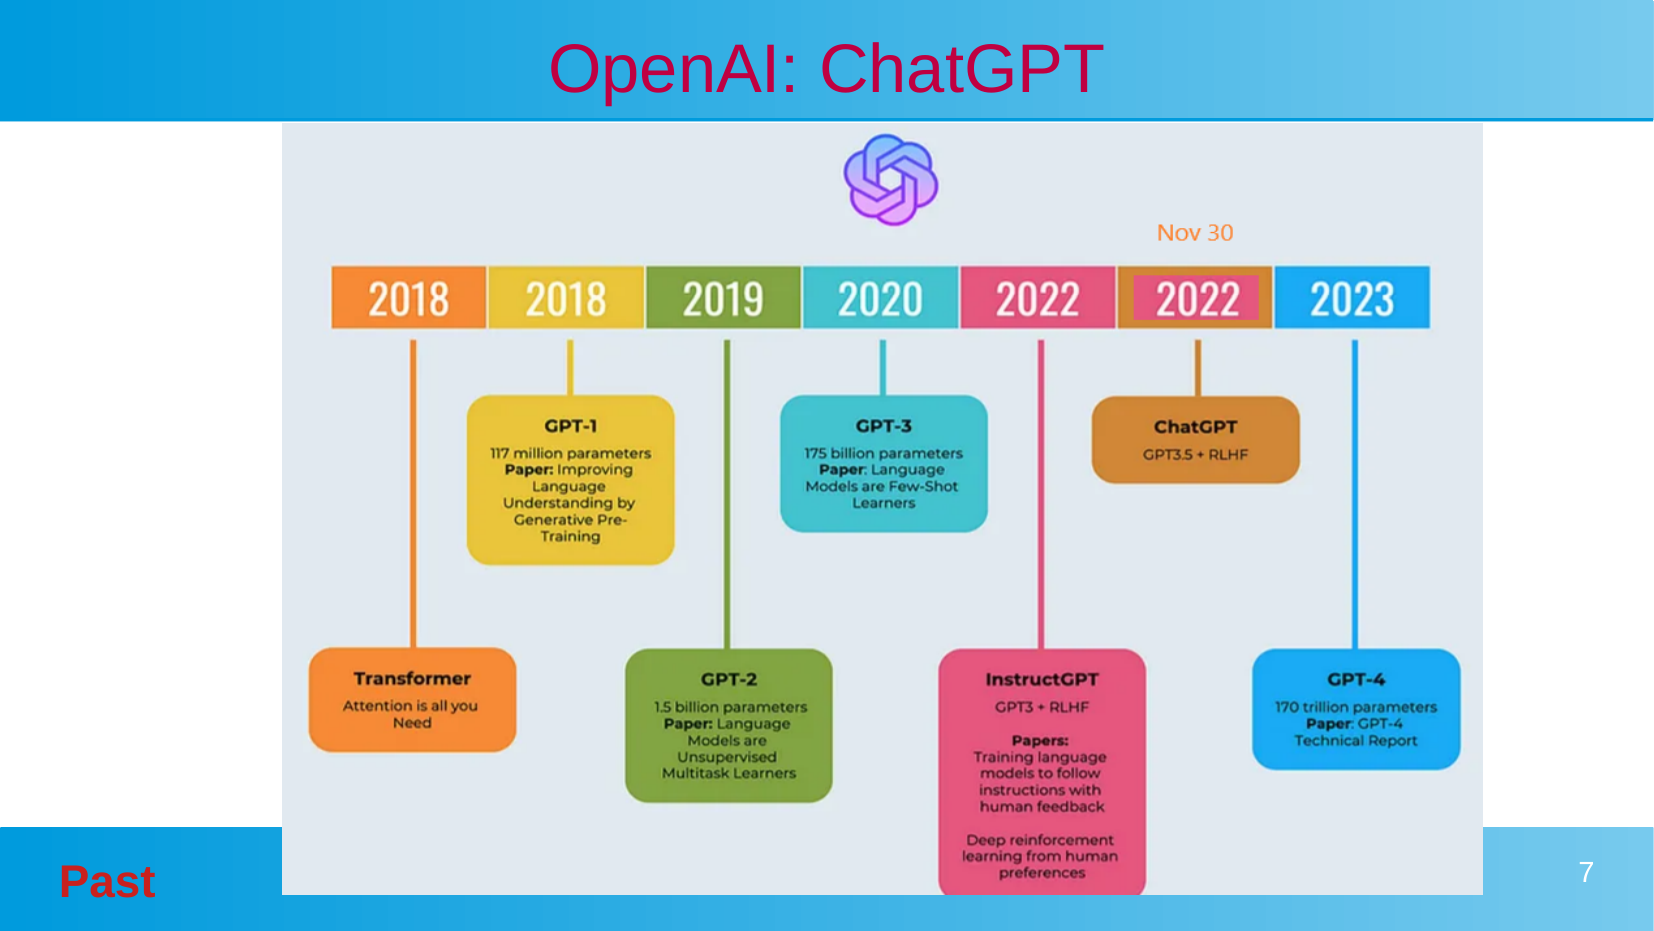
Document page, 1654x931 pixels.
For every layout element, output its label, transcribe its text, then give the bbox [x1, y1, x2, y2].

picture [282, 123, 1483, 895]
title OpenAI: ChatGPT [59, 29, 1595, 108]
